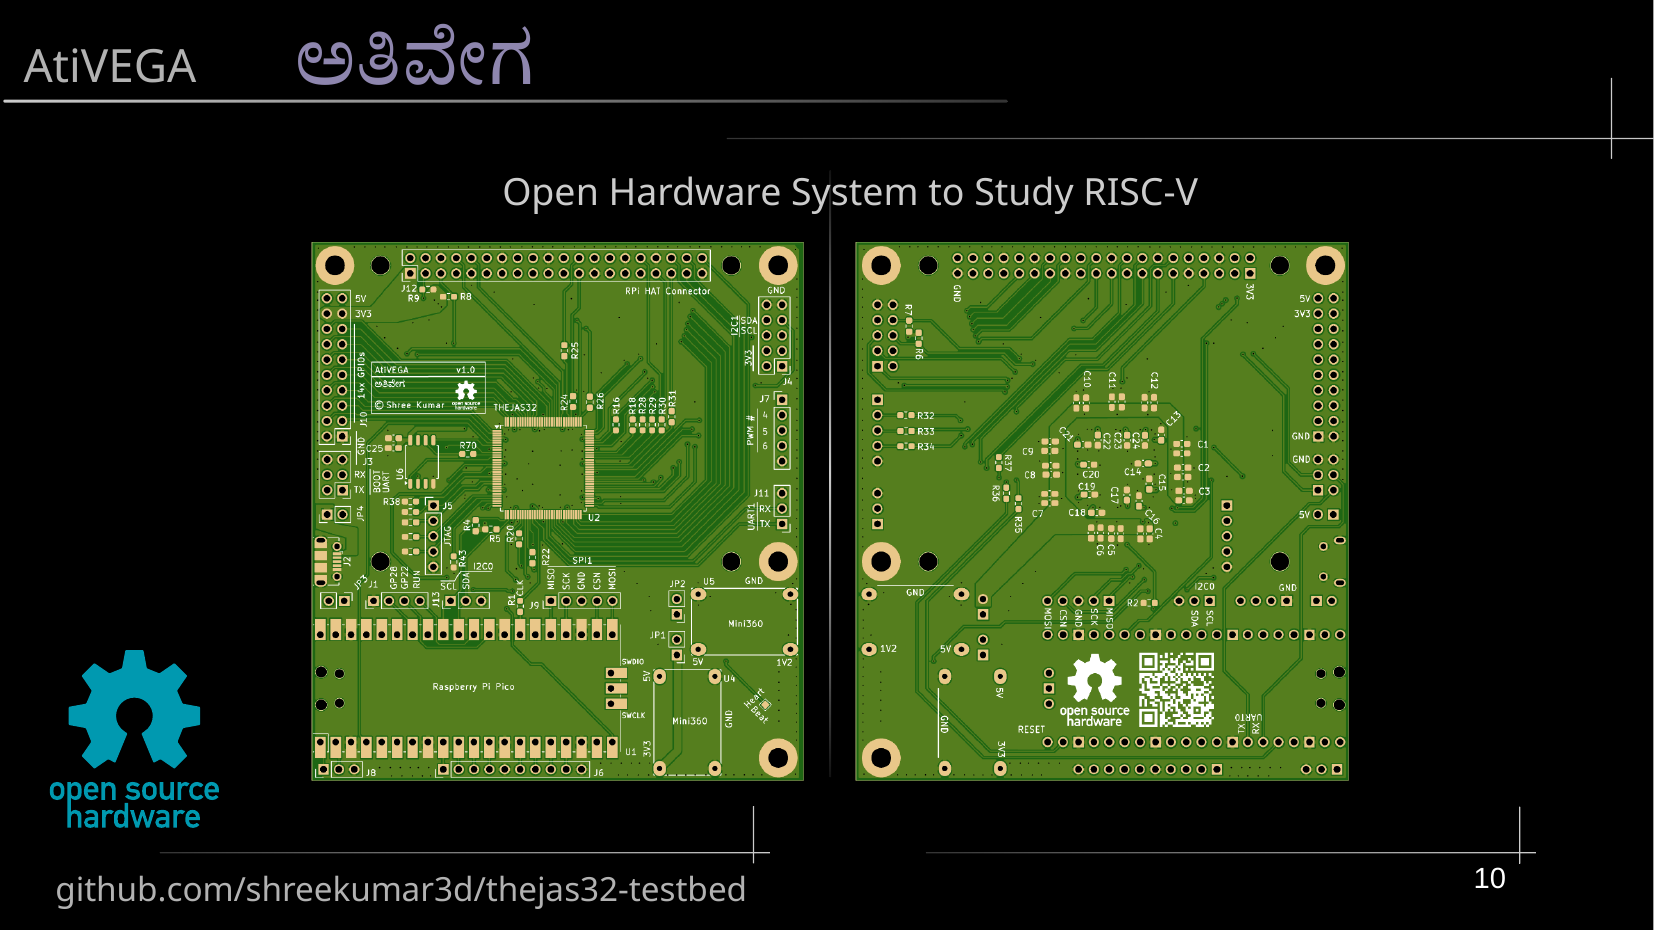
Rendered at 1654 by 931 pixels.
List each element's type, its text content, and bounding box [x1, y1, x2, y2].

picture [311, 241, 804, 781]
picture [855, 241, 1349, 781]
text_box Open Hardware System to Study RISC-V [487, 157, 1198, 218]
title AtiVEGA [23, 11, 1589, 119]
picture [49, 650, 219, 828]
text_box github.com/shreekumar3d/thejas32-testbed [40, 858, 826, 919]
text_box ಅತಿವೇಗ [279, 0, 560, 114]
